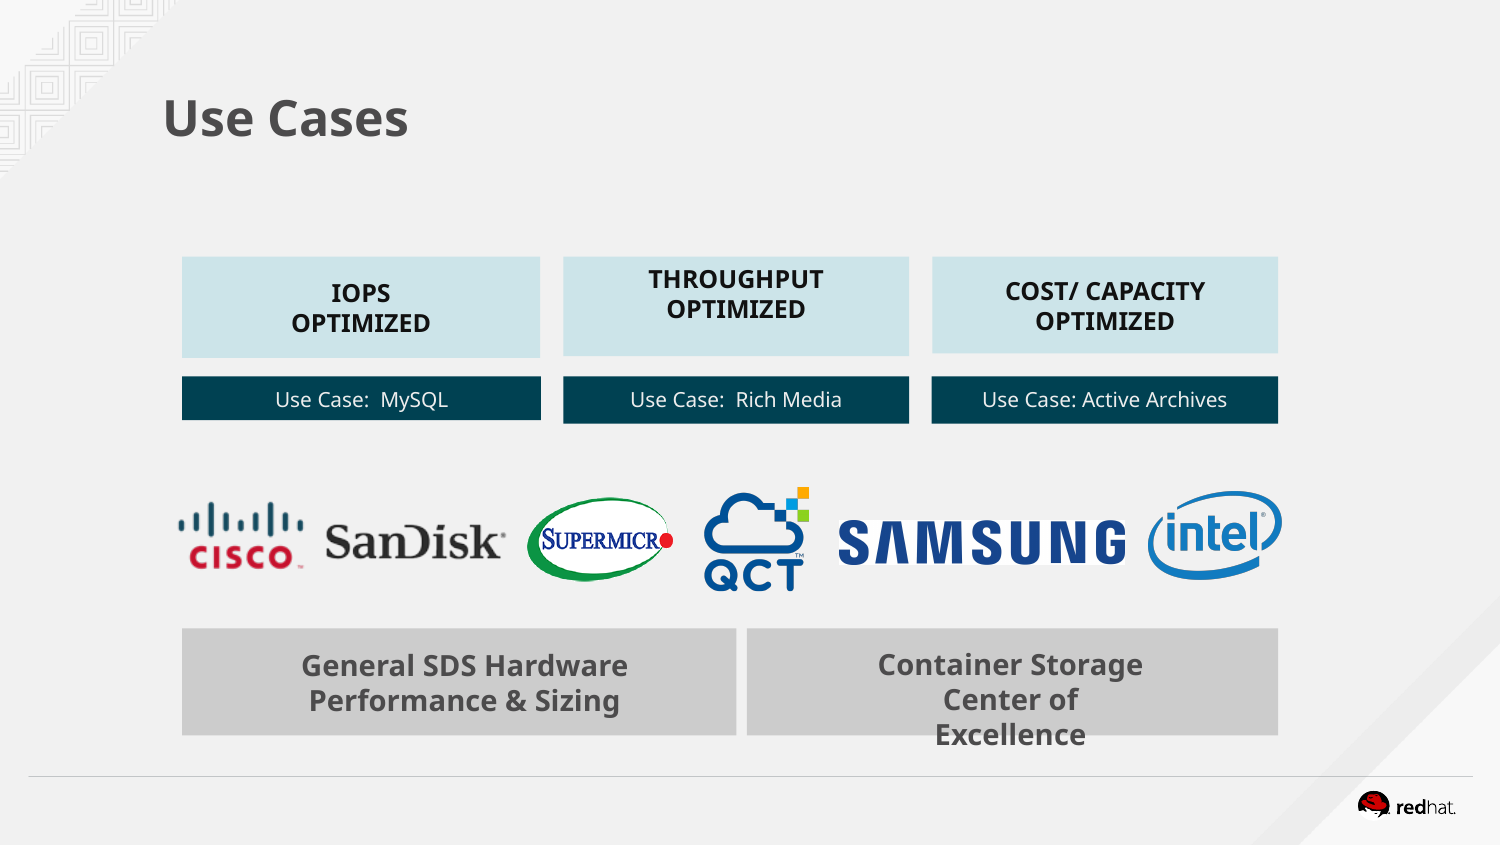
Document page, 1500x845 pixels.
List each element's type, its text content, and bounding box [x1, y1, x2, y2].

text_box [746, 628, 1279, 736]
text_box General SDS Hardware Performance & Sizing [232, 637, 697, 728]
text_box COST/ CAPACITY OPTIMIZED [932, 256, 1279, 354]
text_box Use Case: MySQL [182, 376, 541, 421]
text_box Use Case: Active Archives [931, 376, 1279, 424]
text_box IOPS OPTIMIZED [182, 256, 541, 358]
text_box THROUGHPUT OPTIMIZED [563, 256, 910, 357]
text_box Container Storage Center of Excellence [845, 636, 1175, 728]
picture [0, 0, 1500, 845]
text_box Use Cases [147, 78, 1407, 200]
text_box [182, 628, 737, 736]
text_box [941, 728, 1001, 736]
text_box Use Case: Rich Media [563, 376, 910, 424]
